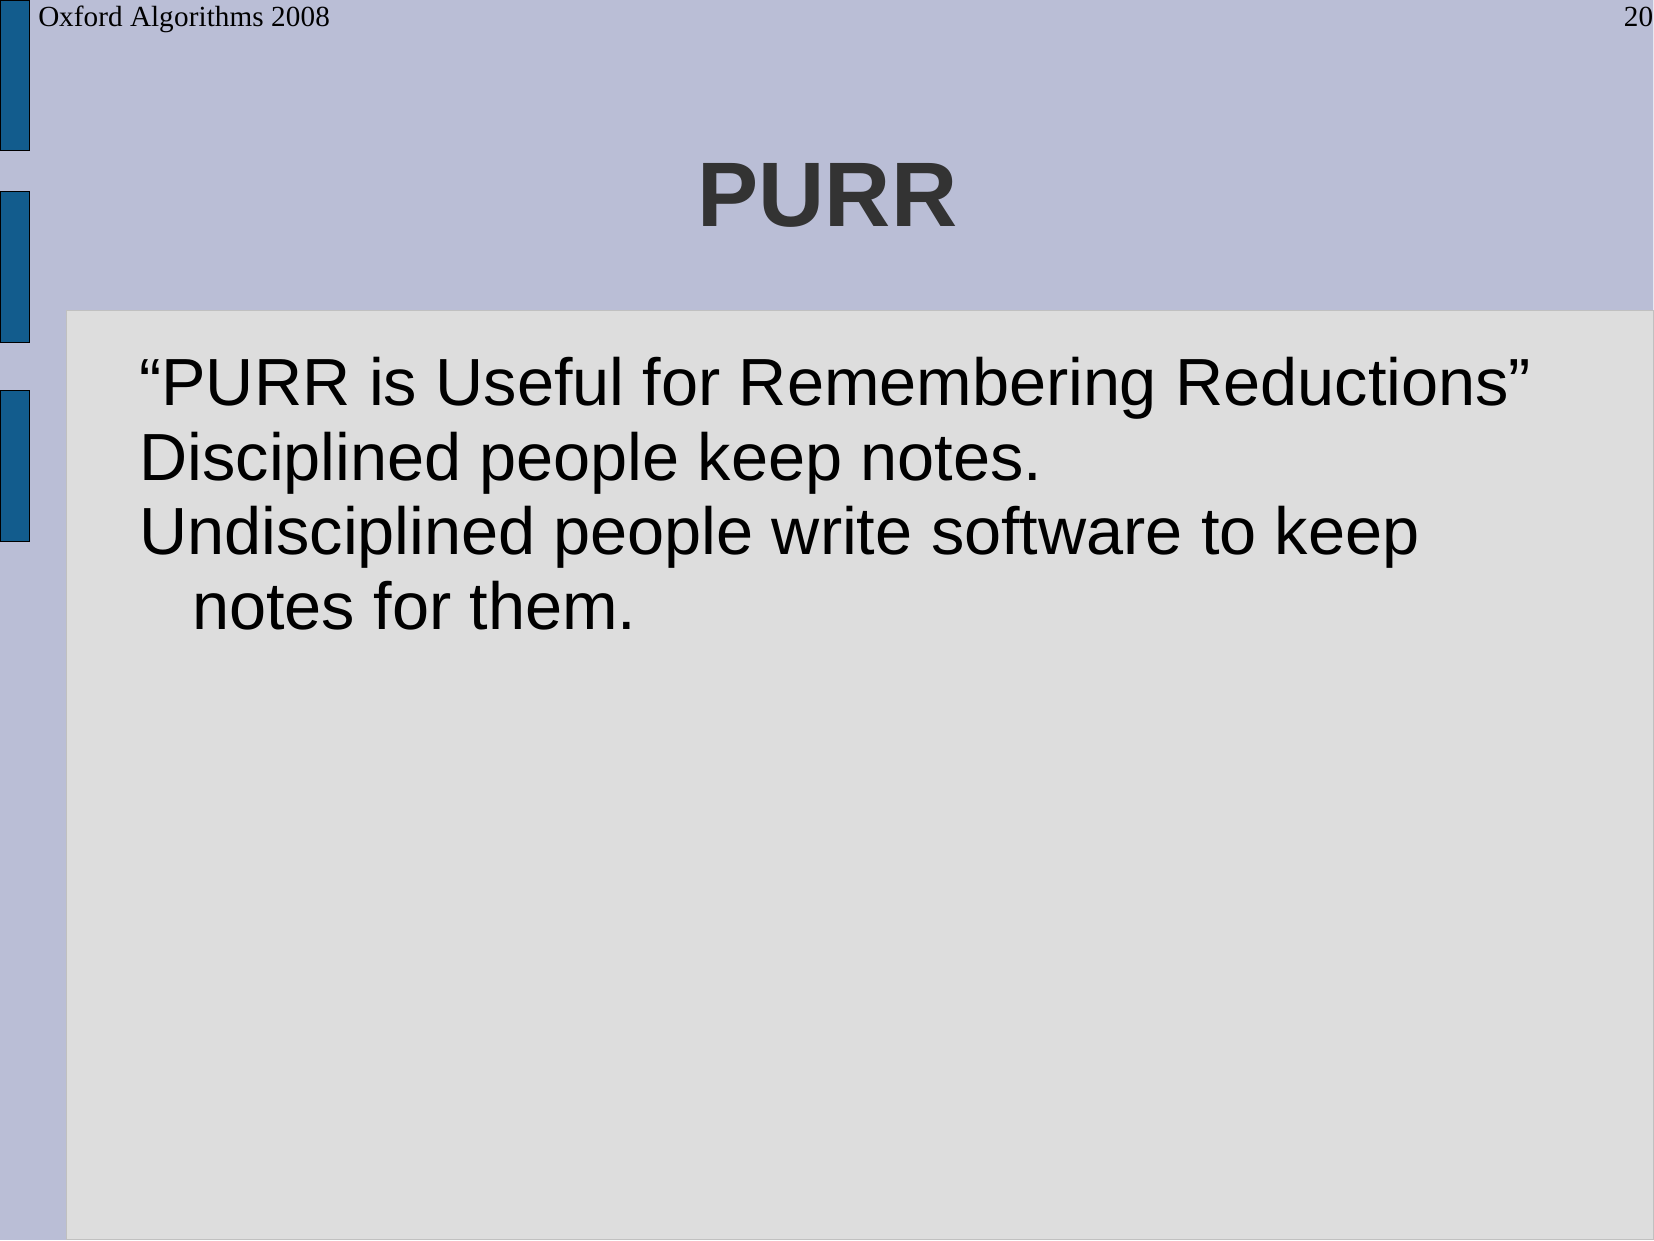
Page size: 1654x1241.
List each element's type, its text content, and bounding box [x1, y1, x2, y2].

title PURR [121, 91, 1534, 299]
list “PURR is Useful for Remembering Reductions” Disciplined people keep notes. Undisciplined people write software to keep notes for them. [121, 344, 1534, 1127]
